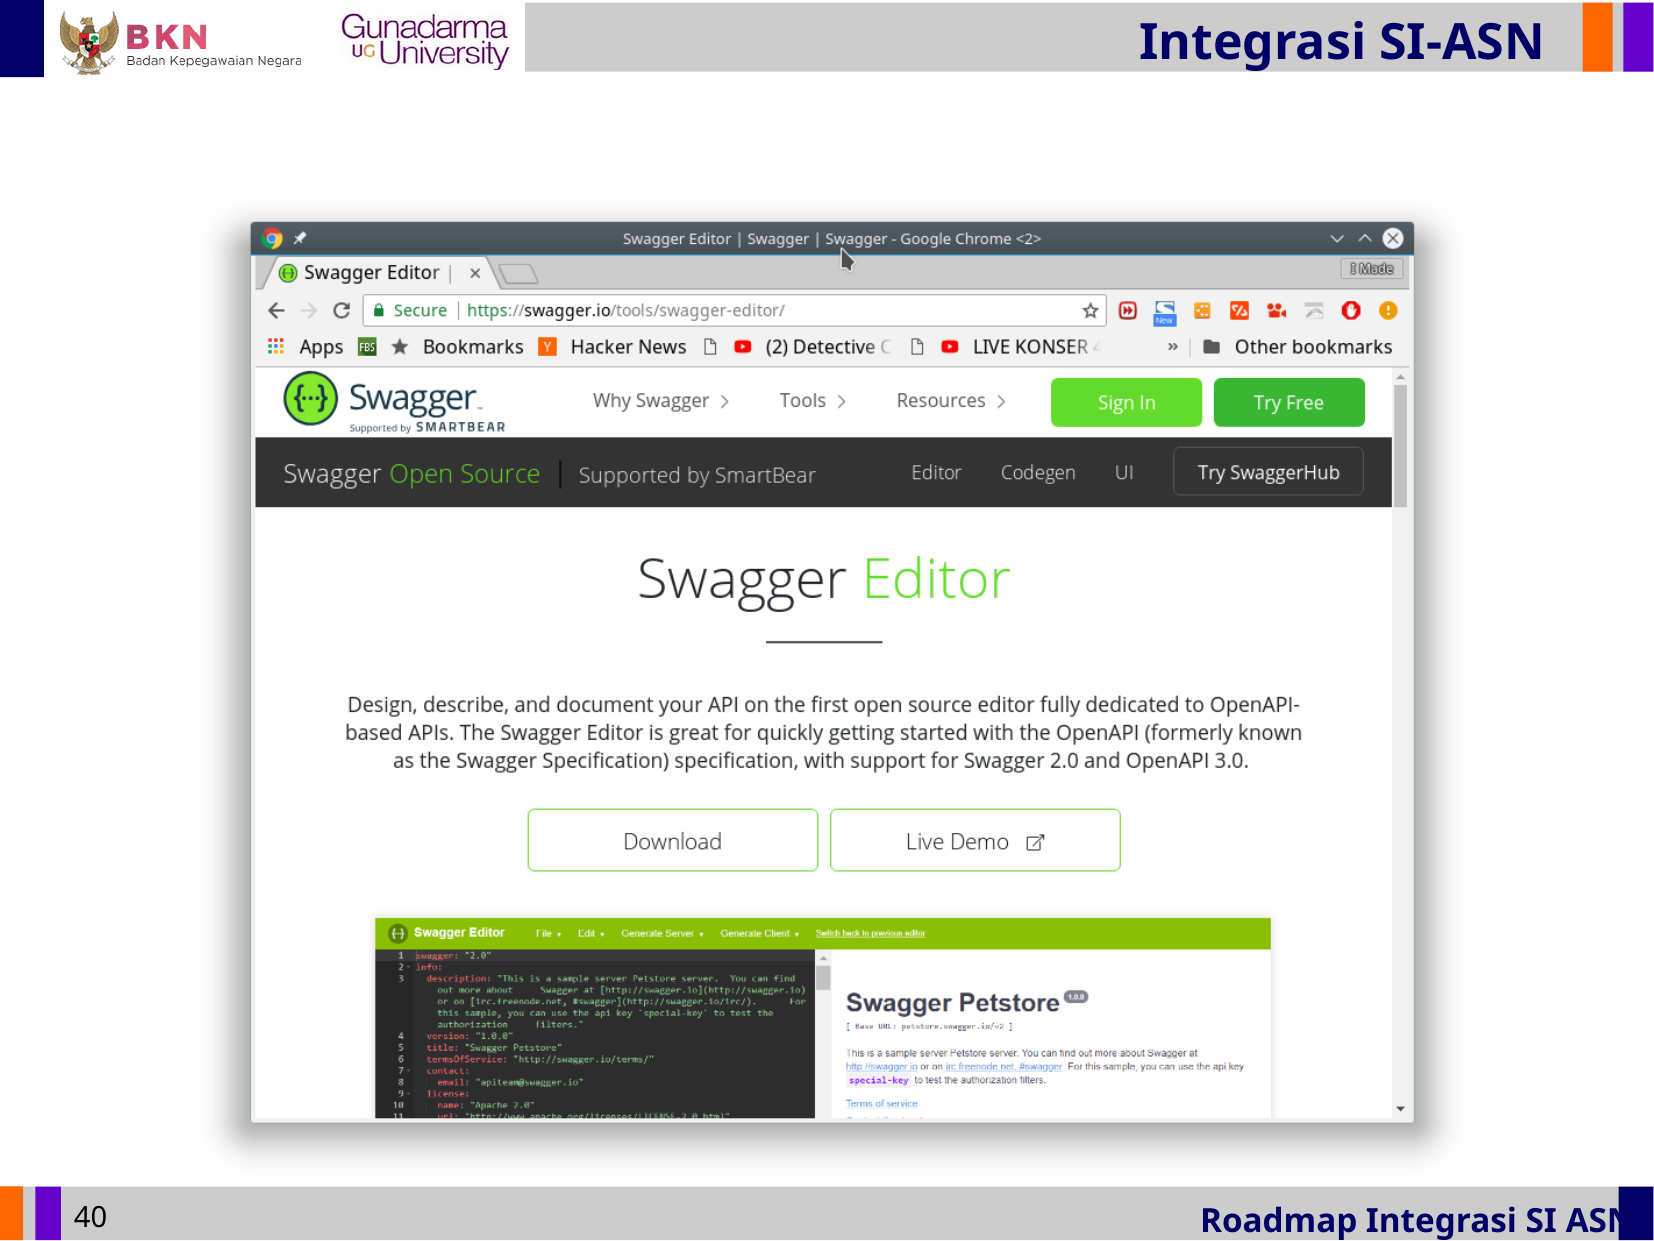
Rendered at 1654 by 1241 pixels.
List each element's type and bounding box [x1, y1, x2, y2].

picture [340, 0, 510, 70]
picture [180, 179, 1485, 1194]
picture [60, 11, 301, 75]
